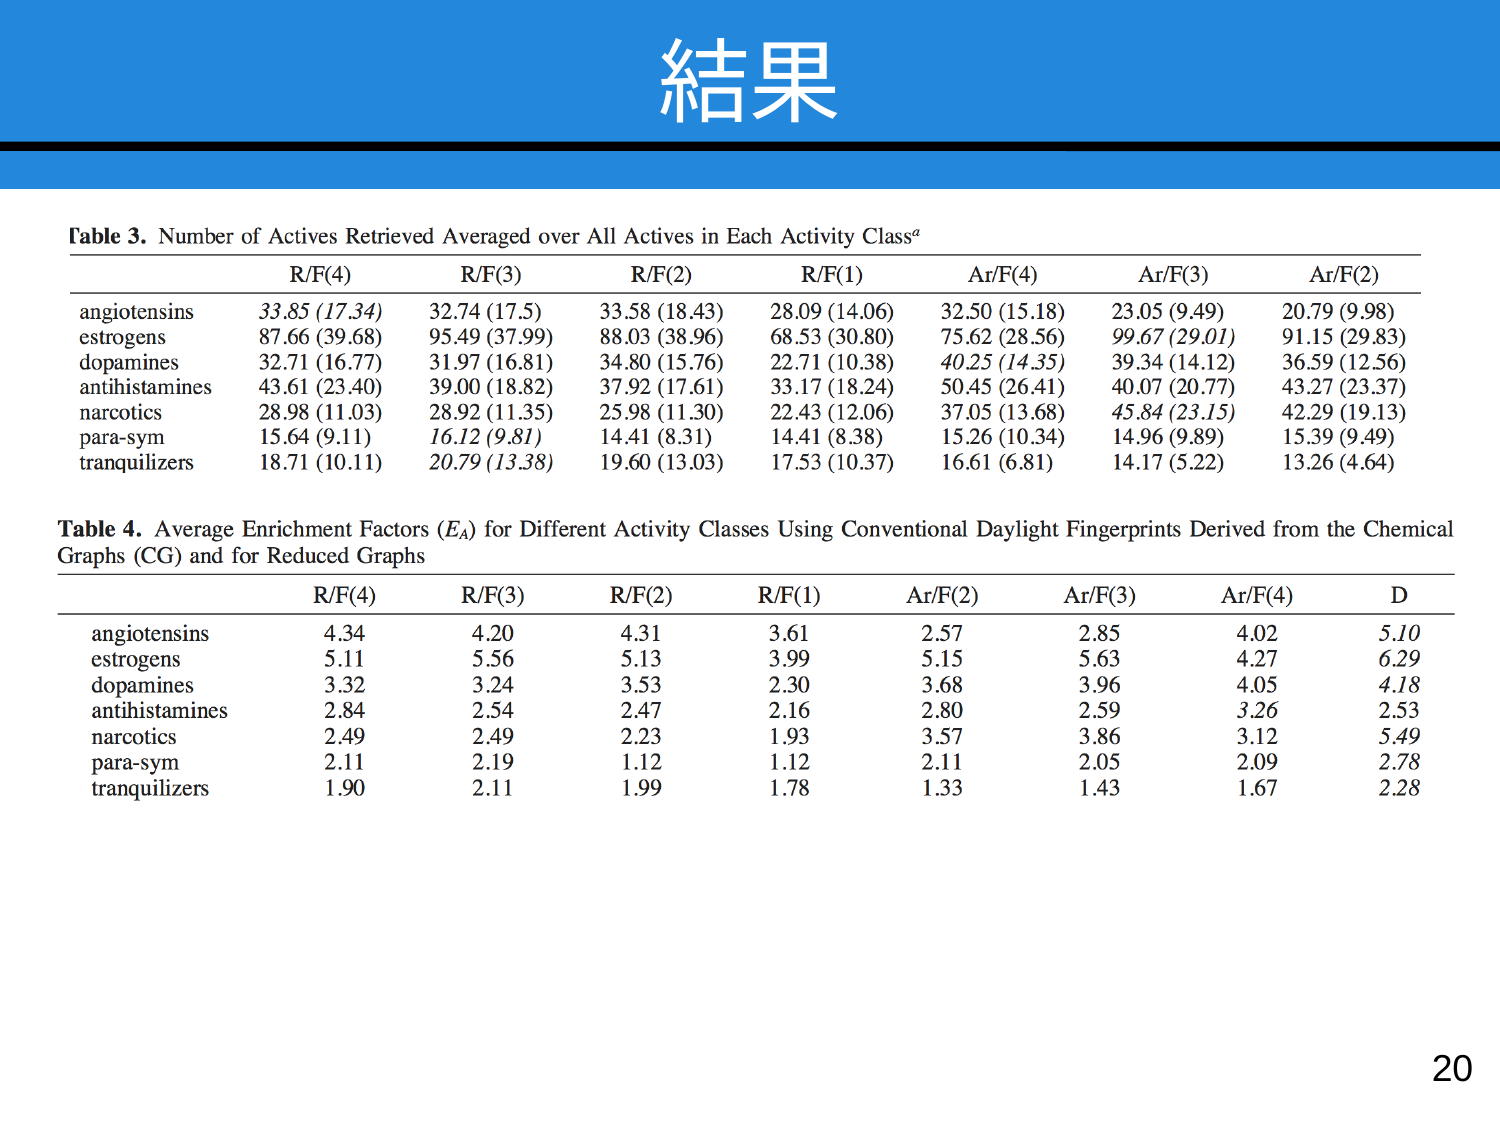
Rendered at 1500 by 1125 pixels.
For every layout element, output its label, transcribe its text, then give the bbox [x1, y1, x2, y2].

title 結果 [75, 29, 1425, 122]
picture [54, 518, 1465, 804]
picture [70, 221, 1421, 473]
